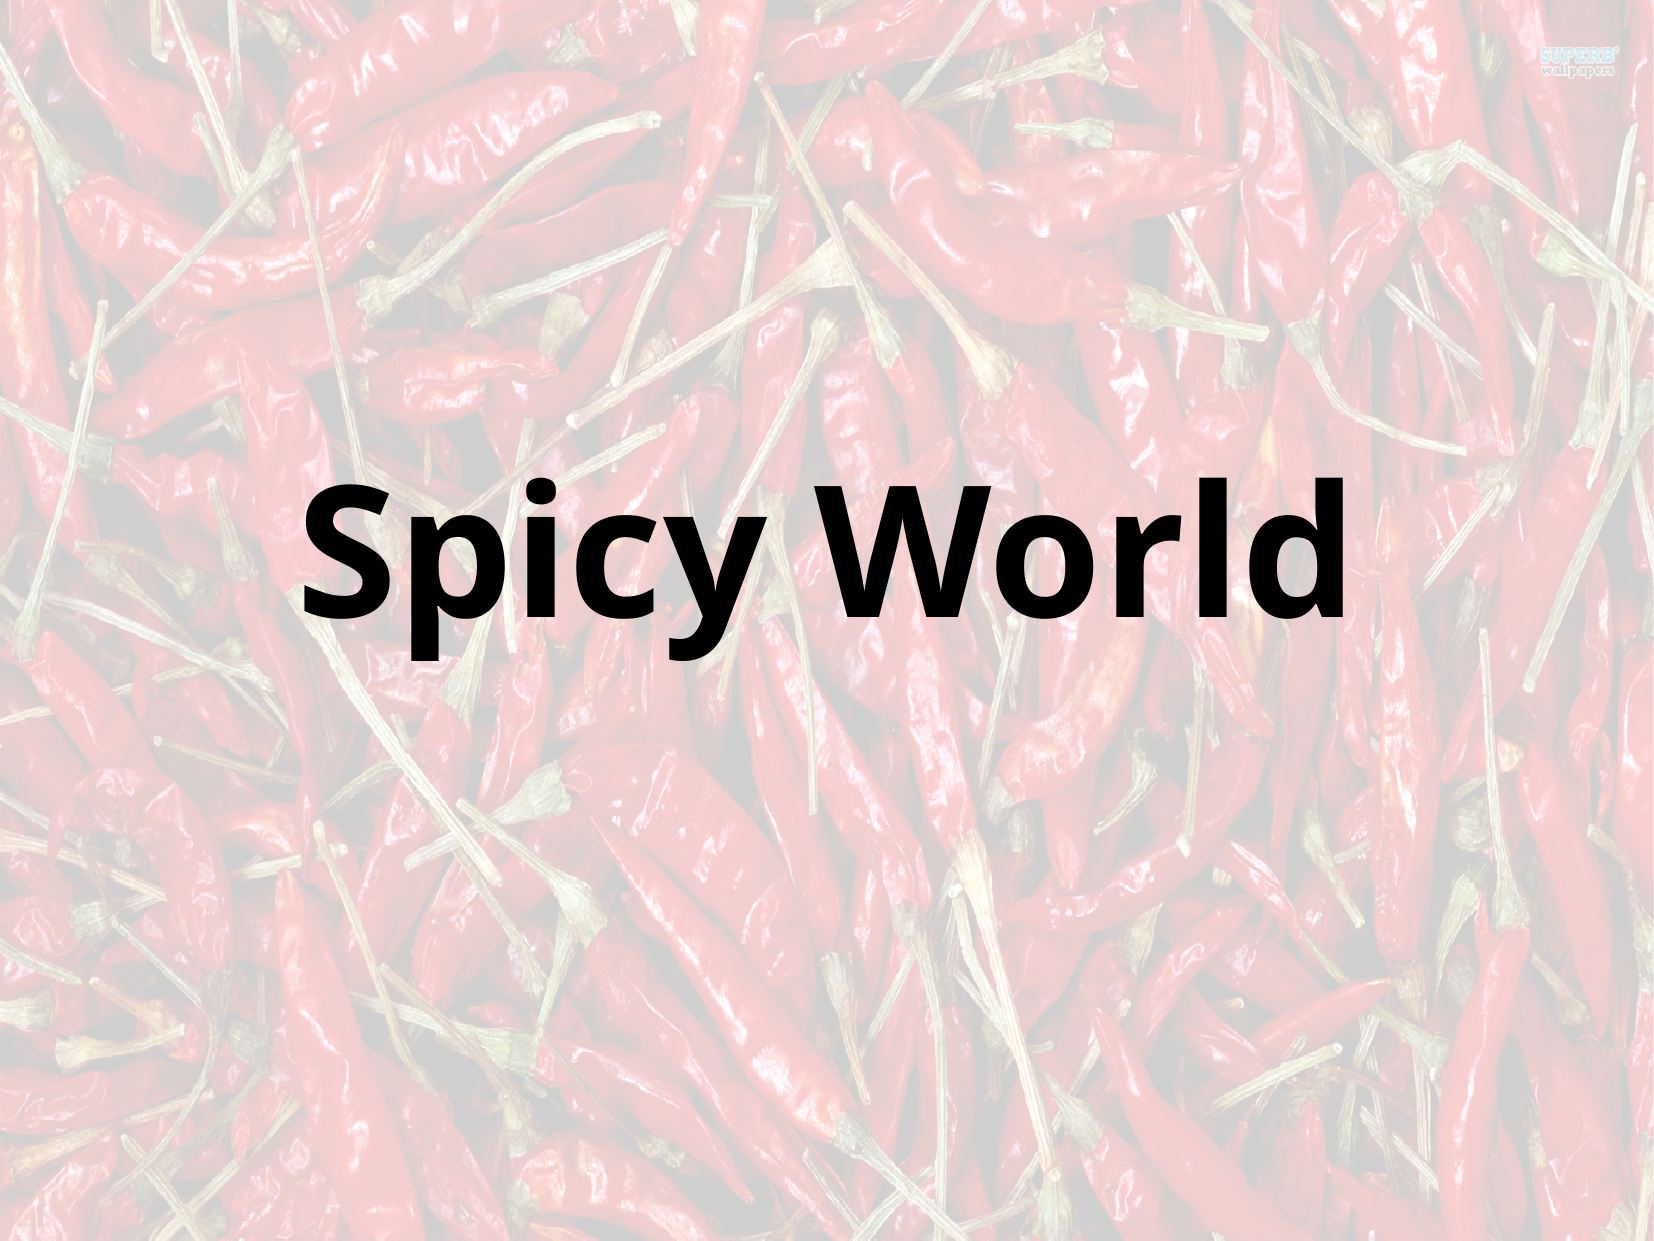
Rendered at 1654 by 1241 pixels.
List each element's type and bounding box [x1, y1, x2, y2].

picture [0, 0, 1654, 1241]
subtitle [82, 290, 1571, 1010]
